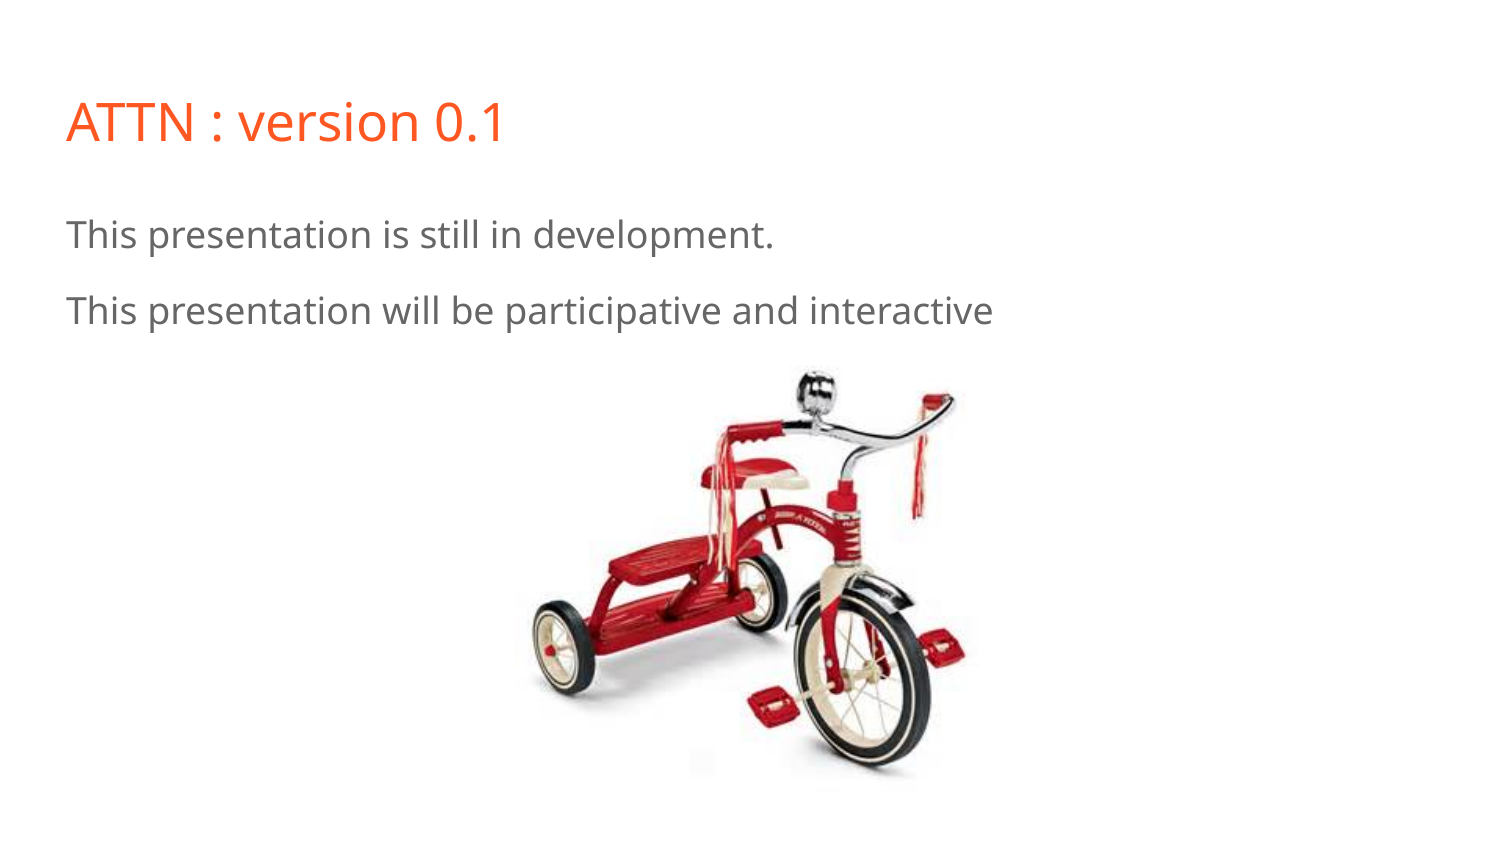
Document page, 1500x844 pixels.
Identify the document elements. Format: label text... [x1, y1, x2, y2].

list This presentation is still in development. This presentation will be participative and interactive [51, 189, 1449, 750]
title ATTN : version 0.1 [51, 72, 1449, 167]
picture [515, 750, 985, 811]
